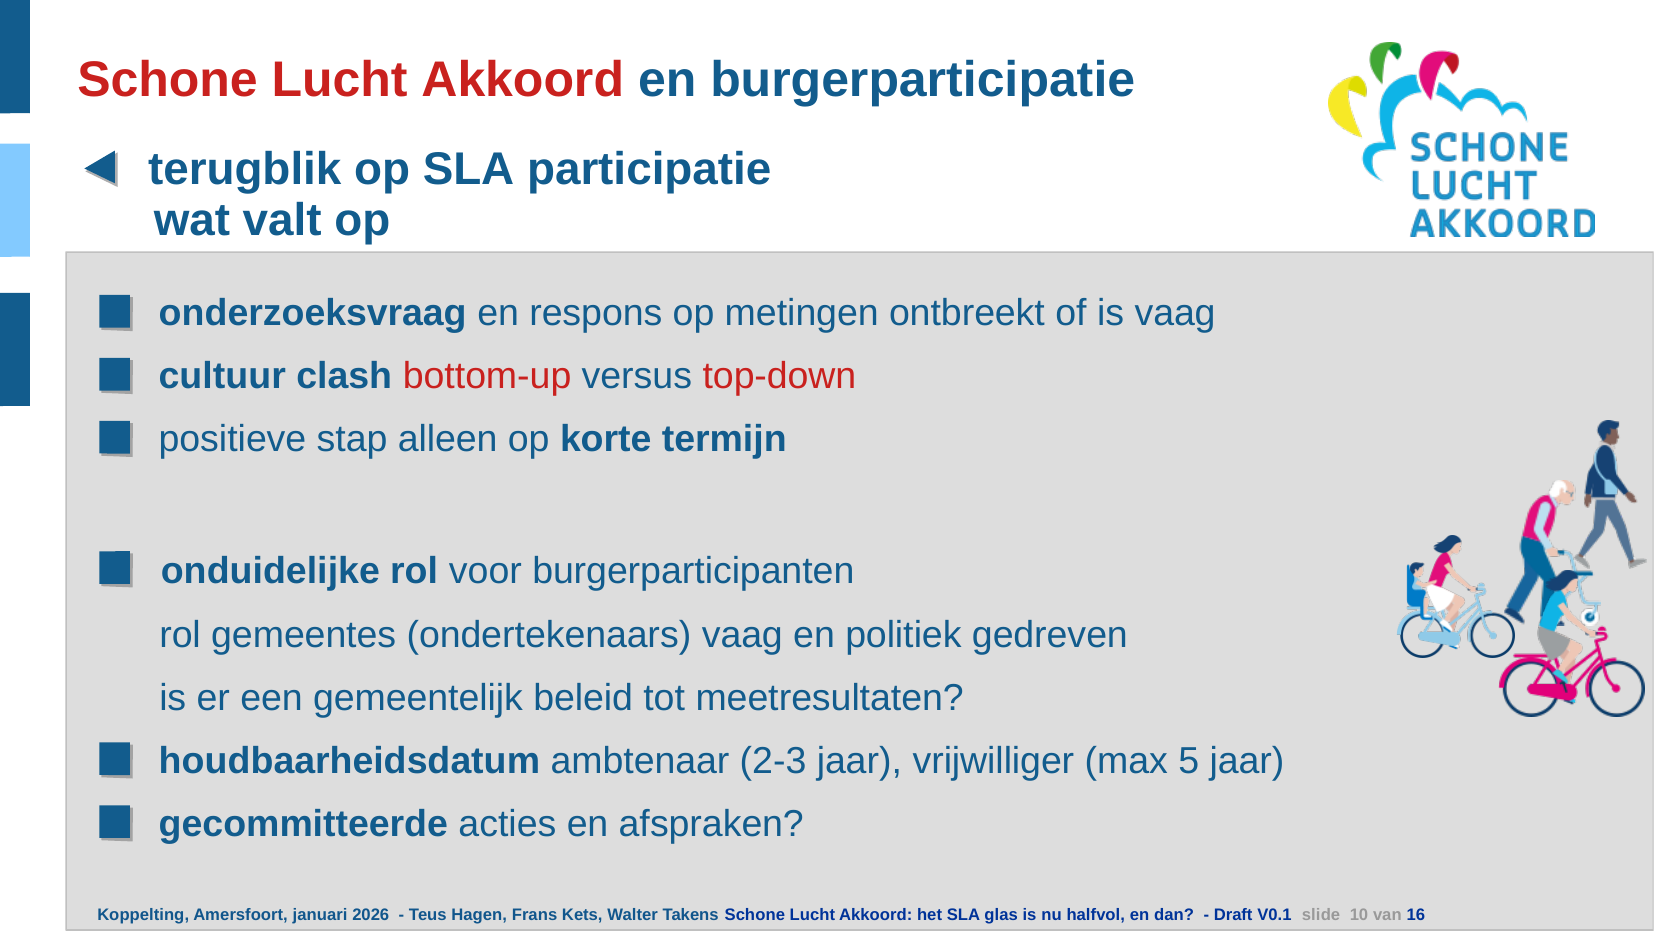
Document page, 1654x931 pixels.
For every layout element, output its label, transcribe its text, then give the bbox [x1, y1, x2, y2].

list onderzoeksvraag en respons op metingen ontbreekt of is vaag cultuur clash bottom-up versus top-down positieve stap alleen op korte termijn onduidelijke rol voor burgerparticipanten rol gemeentes (ondertekenaars) vaag en politiek gedreven is er een gemeentelijk beleid tot meetresultaten? houdbaarheidsdatum ambtenaar (2-3 jaar), vrijwilliger (max 5 jaar) gecommitteerde acties en afspraken? [92, 237, 1565, 904]
picture [1328, 42, 1595, 237]
title Schone Lucht Akkoord en burgerparticipatie [77, 6, 1489, 121]
title terugblik op SLA participatie wat valt op [77, 137, 1489, 252]
picture [1396, 420, 1647, 717]
